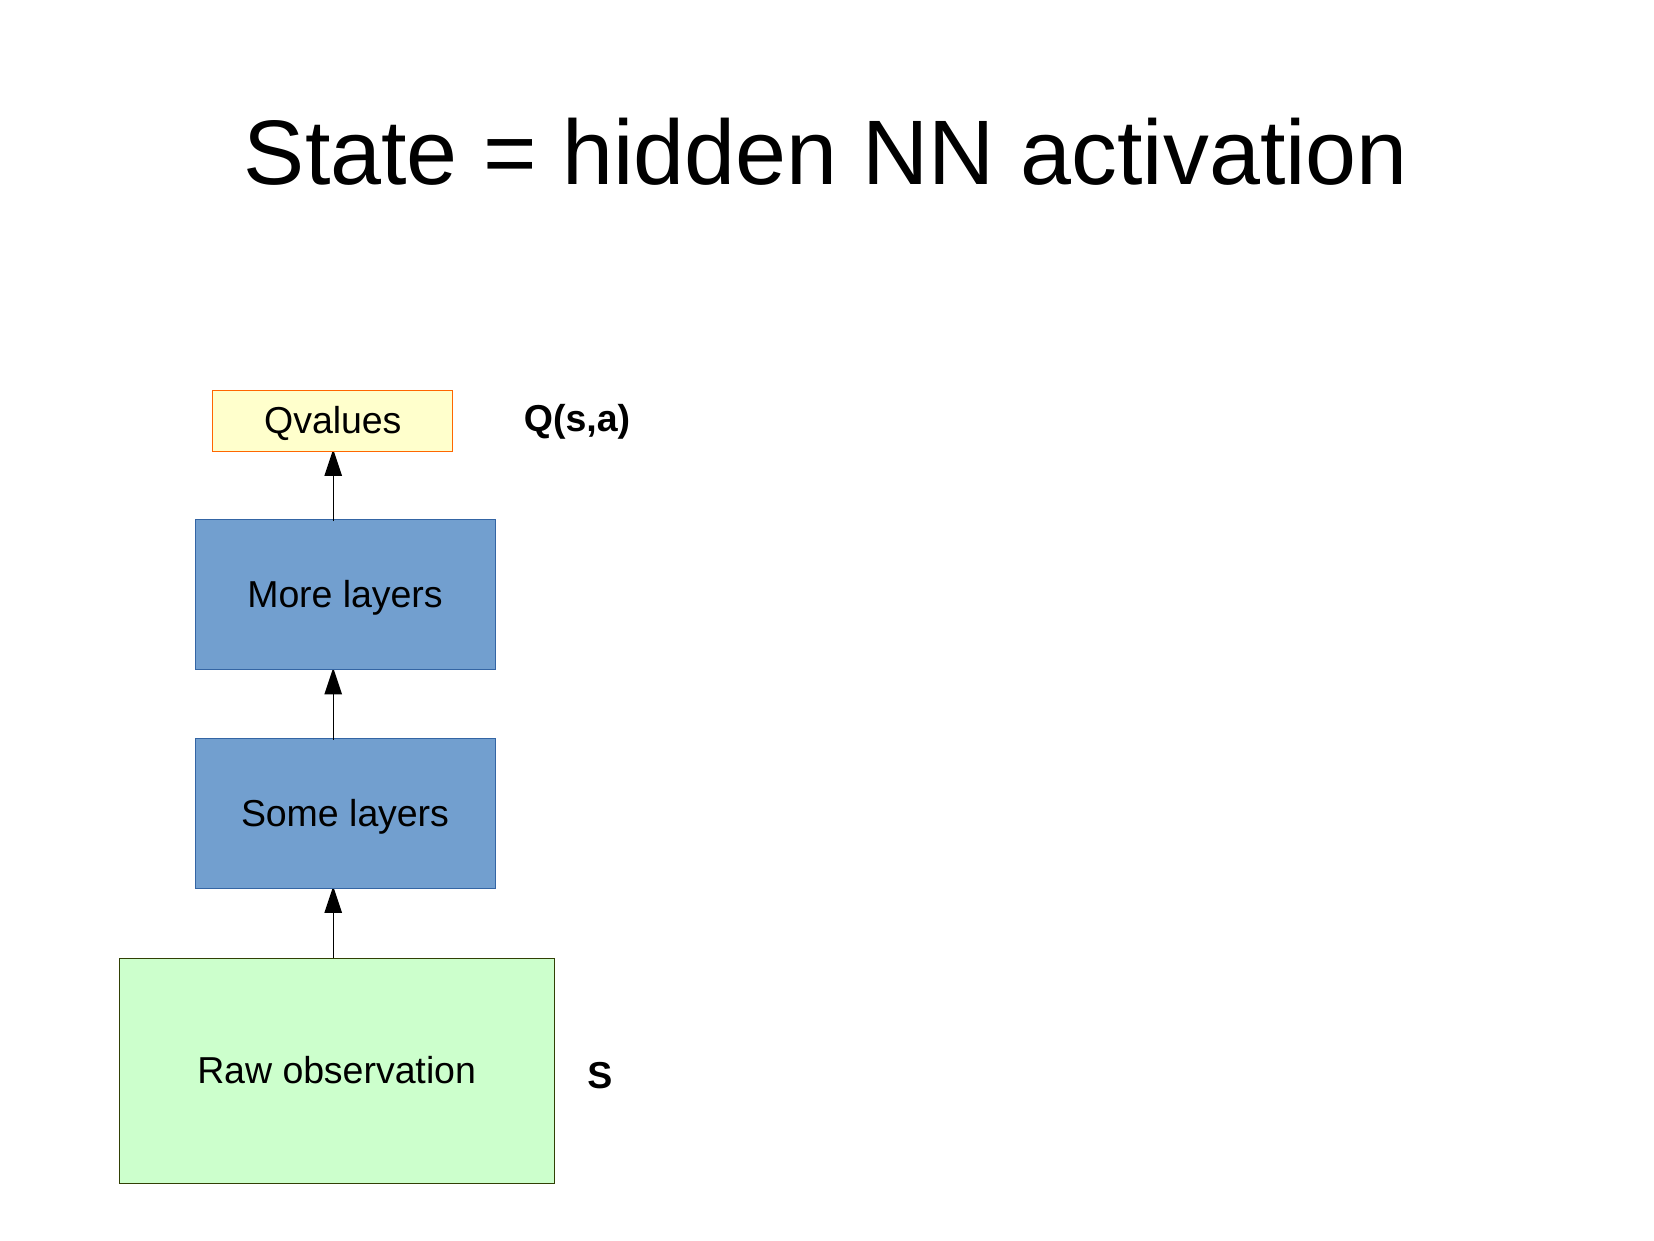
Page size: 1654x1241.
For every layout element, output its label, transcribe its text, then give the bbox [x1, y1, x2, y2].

text_box More layers [195, 519, 496, 670]
text_box Qvalues [212, 390, 453, 452]
text_box S [572, 1047, 628, 1105]
title State = hidden NN activation [82, 49, 1571, 257]
text_box Q(s,a) [509, 390, 646, 447]
text_box Raw observation [119, 958, 555, 1184]
text_box Some layers [195, 738, 496, 889]
